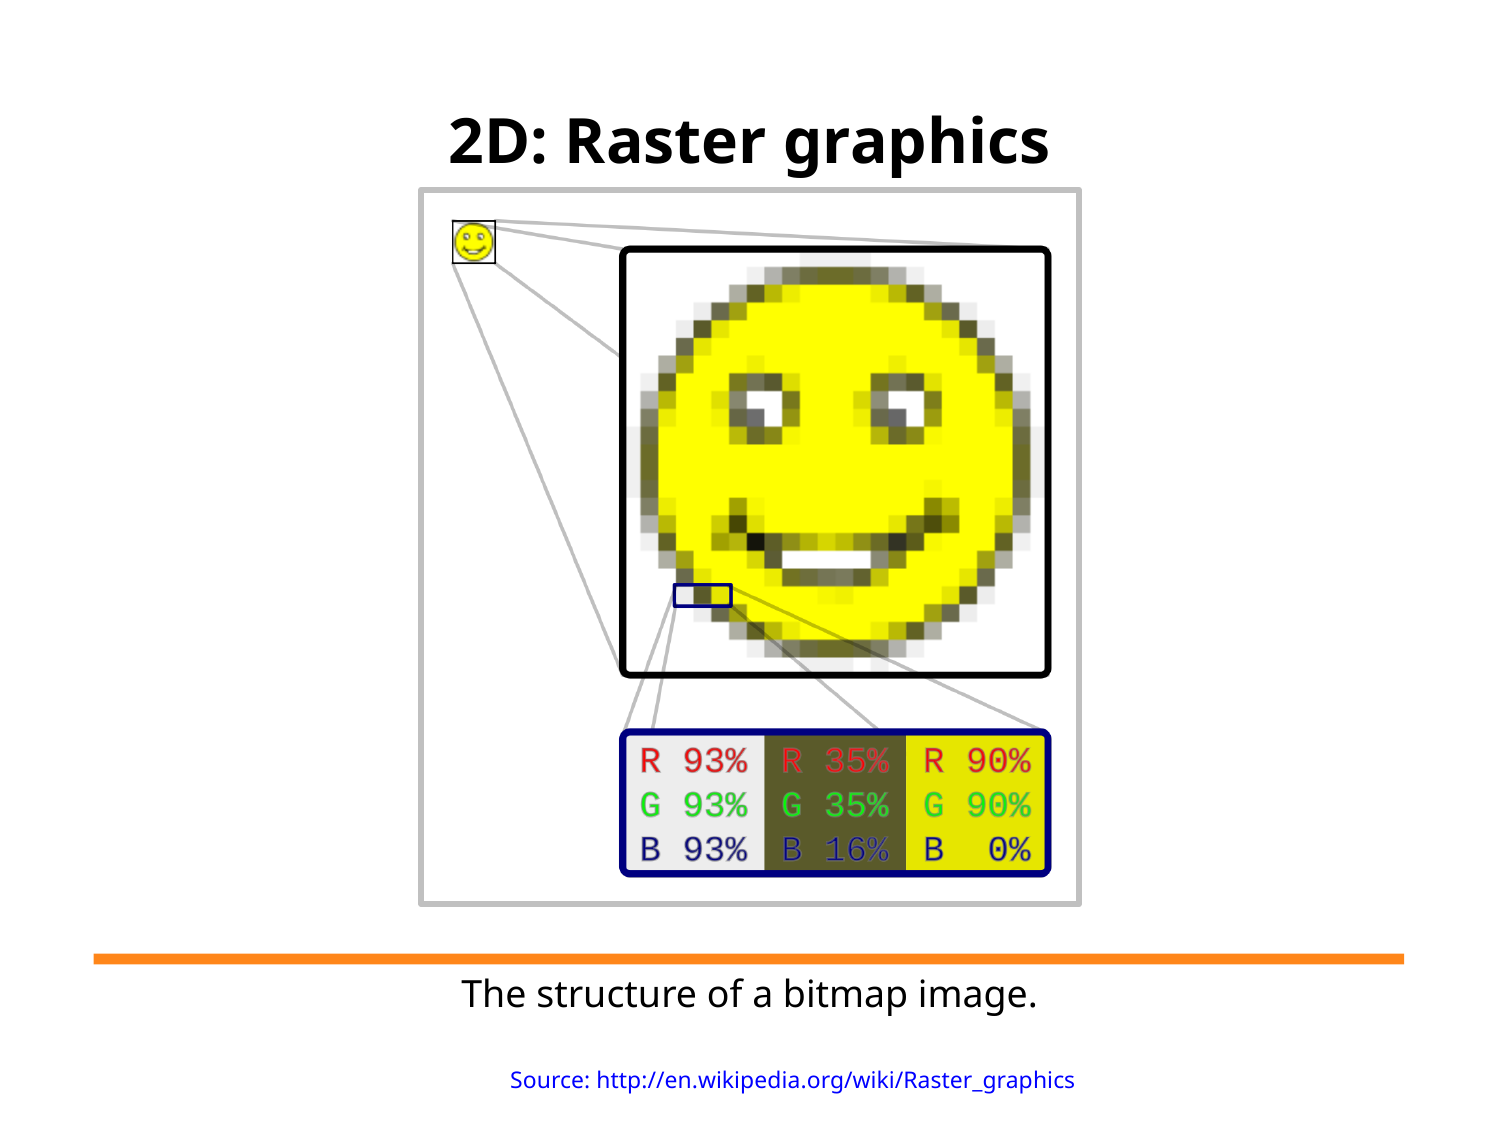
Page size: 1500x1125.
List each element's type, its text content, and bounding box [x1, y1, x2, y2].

title 2D: Raster graphics [75, 44, 1426, 233]
picture [0, 0, 1500, 1125]
text_box Source: http://en.wikipedia.org/wiki/Raster_graphics [495, 1056, 1005, 1098]
text_box The structure of a bitmap image. [125, 960, 1375, 1020]
